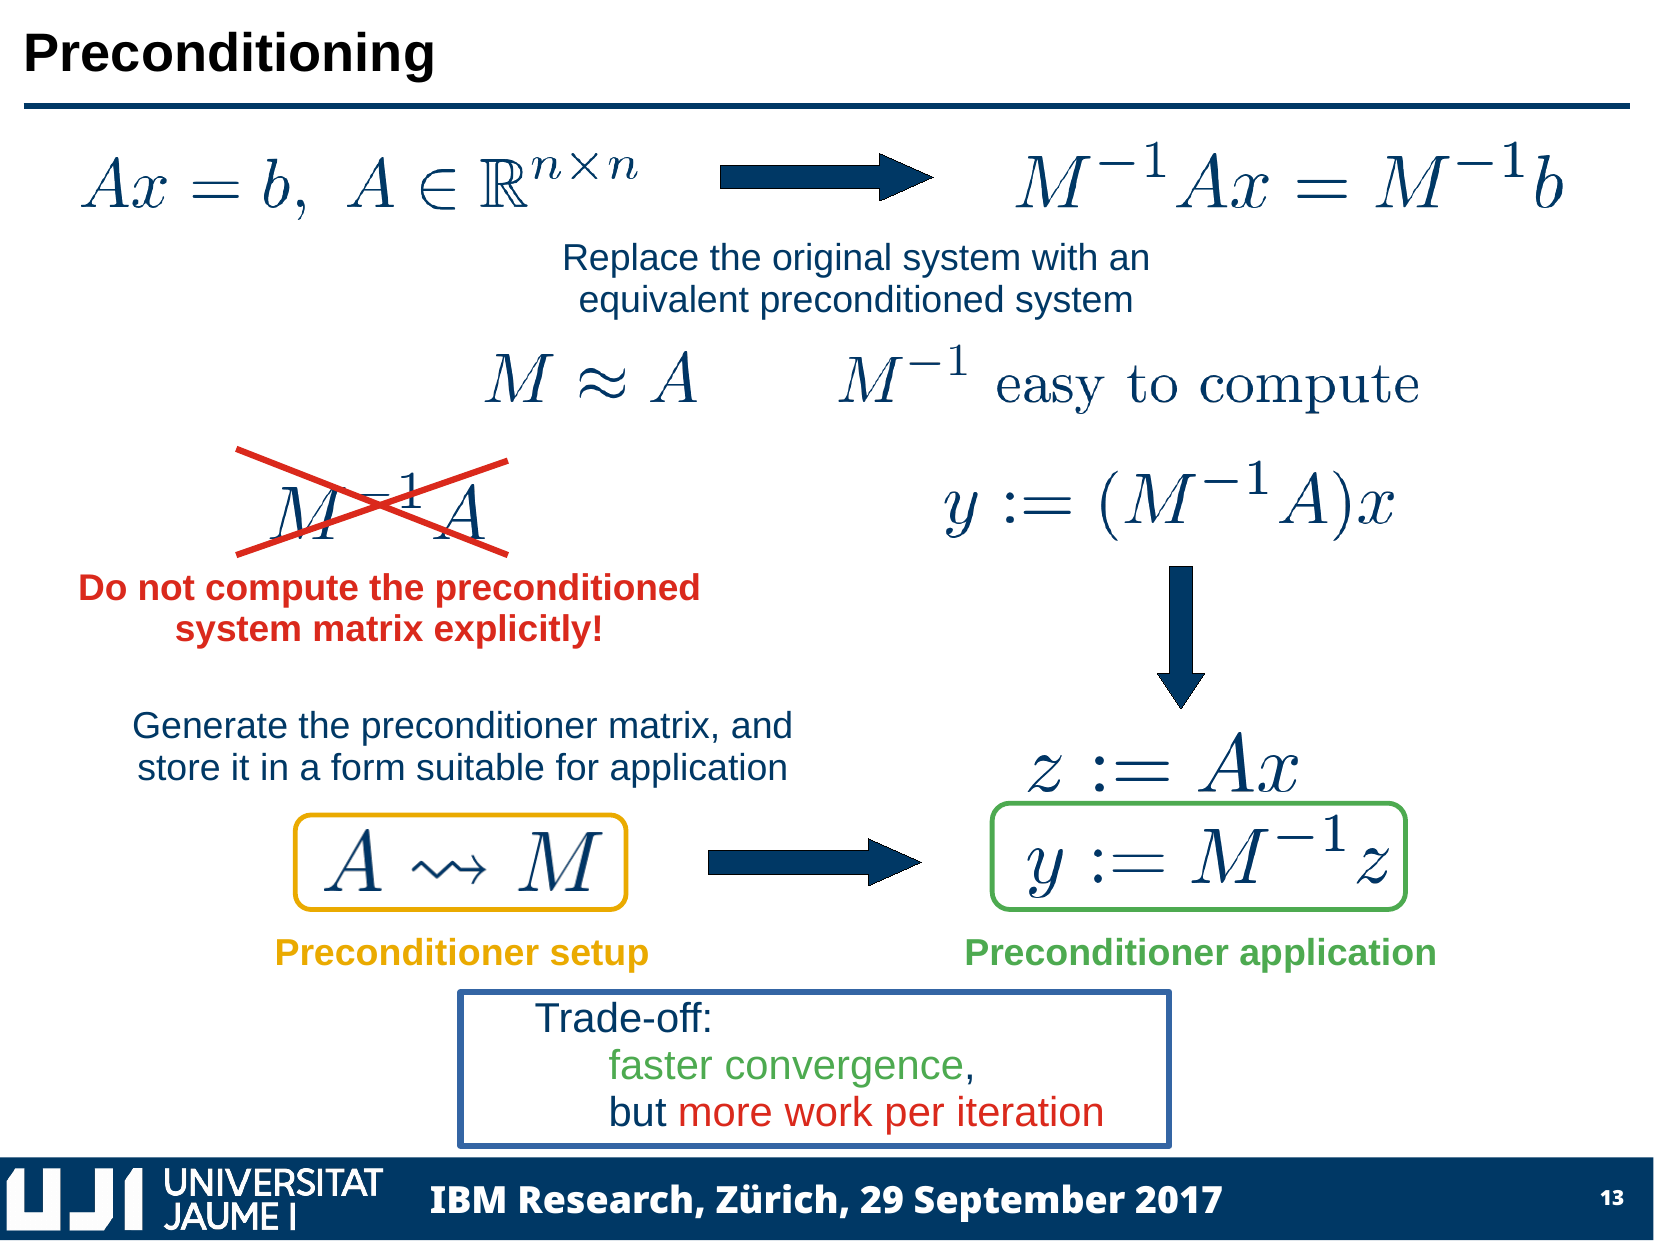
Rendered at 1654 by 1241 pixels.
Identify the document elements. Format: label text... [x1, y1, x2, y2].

picture [81, 153, 638, 220]
picture [1015, 141, 1563, 208]
picture [1027, 814, 1389, 898]
picture [295, 509, 455, 539]
text_box [708, 838, 922, 886]
picture [484, 351, 697, 402]
picture [324, 829, 603, 891]
text_box [720, 153, 934, 201]
text_box Generate the preconditioner matrix, and store it in a form suitable for application [117, 696, 838, 796]
text_box Preconditioner application [949, 923, 1453, 981]
picture [391, 473, 485, 539]
text_box Preconditioner setup [259, 923, 665, 981]
picture [307, 472, 462, 501]
picture [0, 1158, 390, 1241]
list Replace the original system with an equivalent preconditioned system [437, 236, 1205, 343]
picture [269, 472, 368, 539]
text_box [1157, 566, 1205, 709]
text_box Trade-off: faster convergence, but more work per iteration [460, 992, 1170, 1146]
text_box Do not compute the preconditioned system matrix explicitly! [0, 566, 733, 650]
title Preconditioning [23, 0, 1630, 107]
picture [1027, 732, 1298, 792]
picture [944, 460, 1394, 541]
picture [838, 344, 1418, 414]
